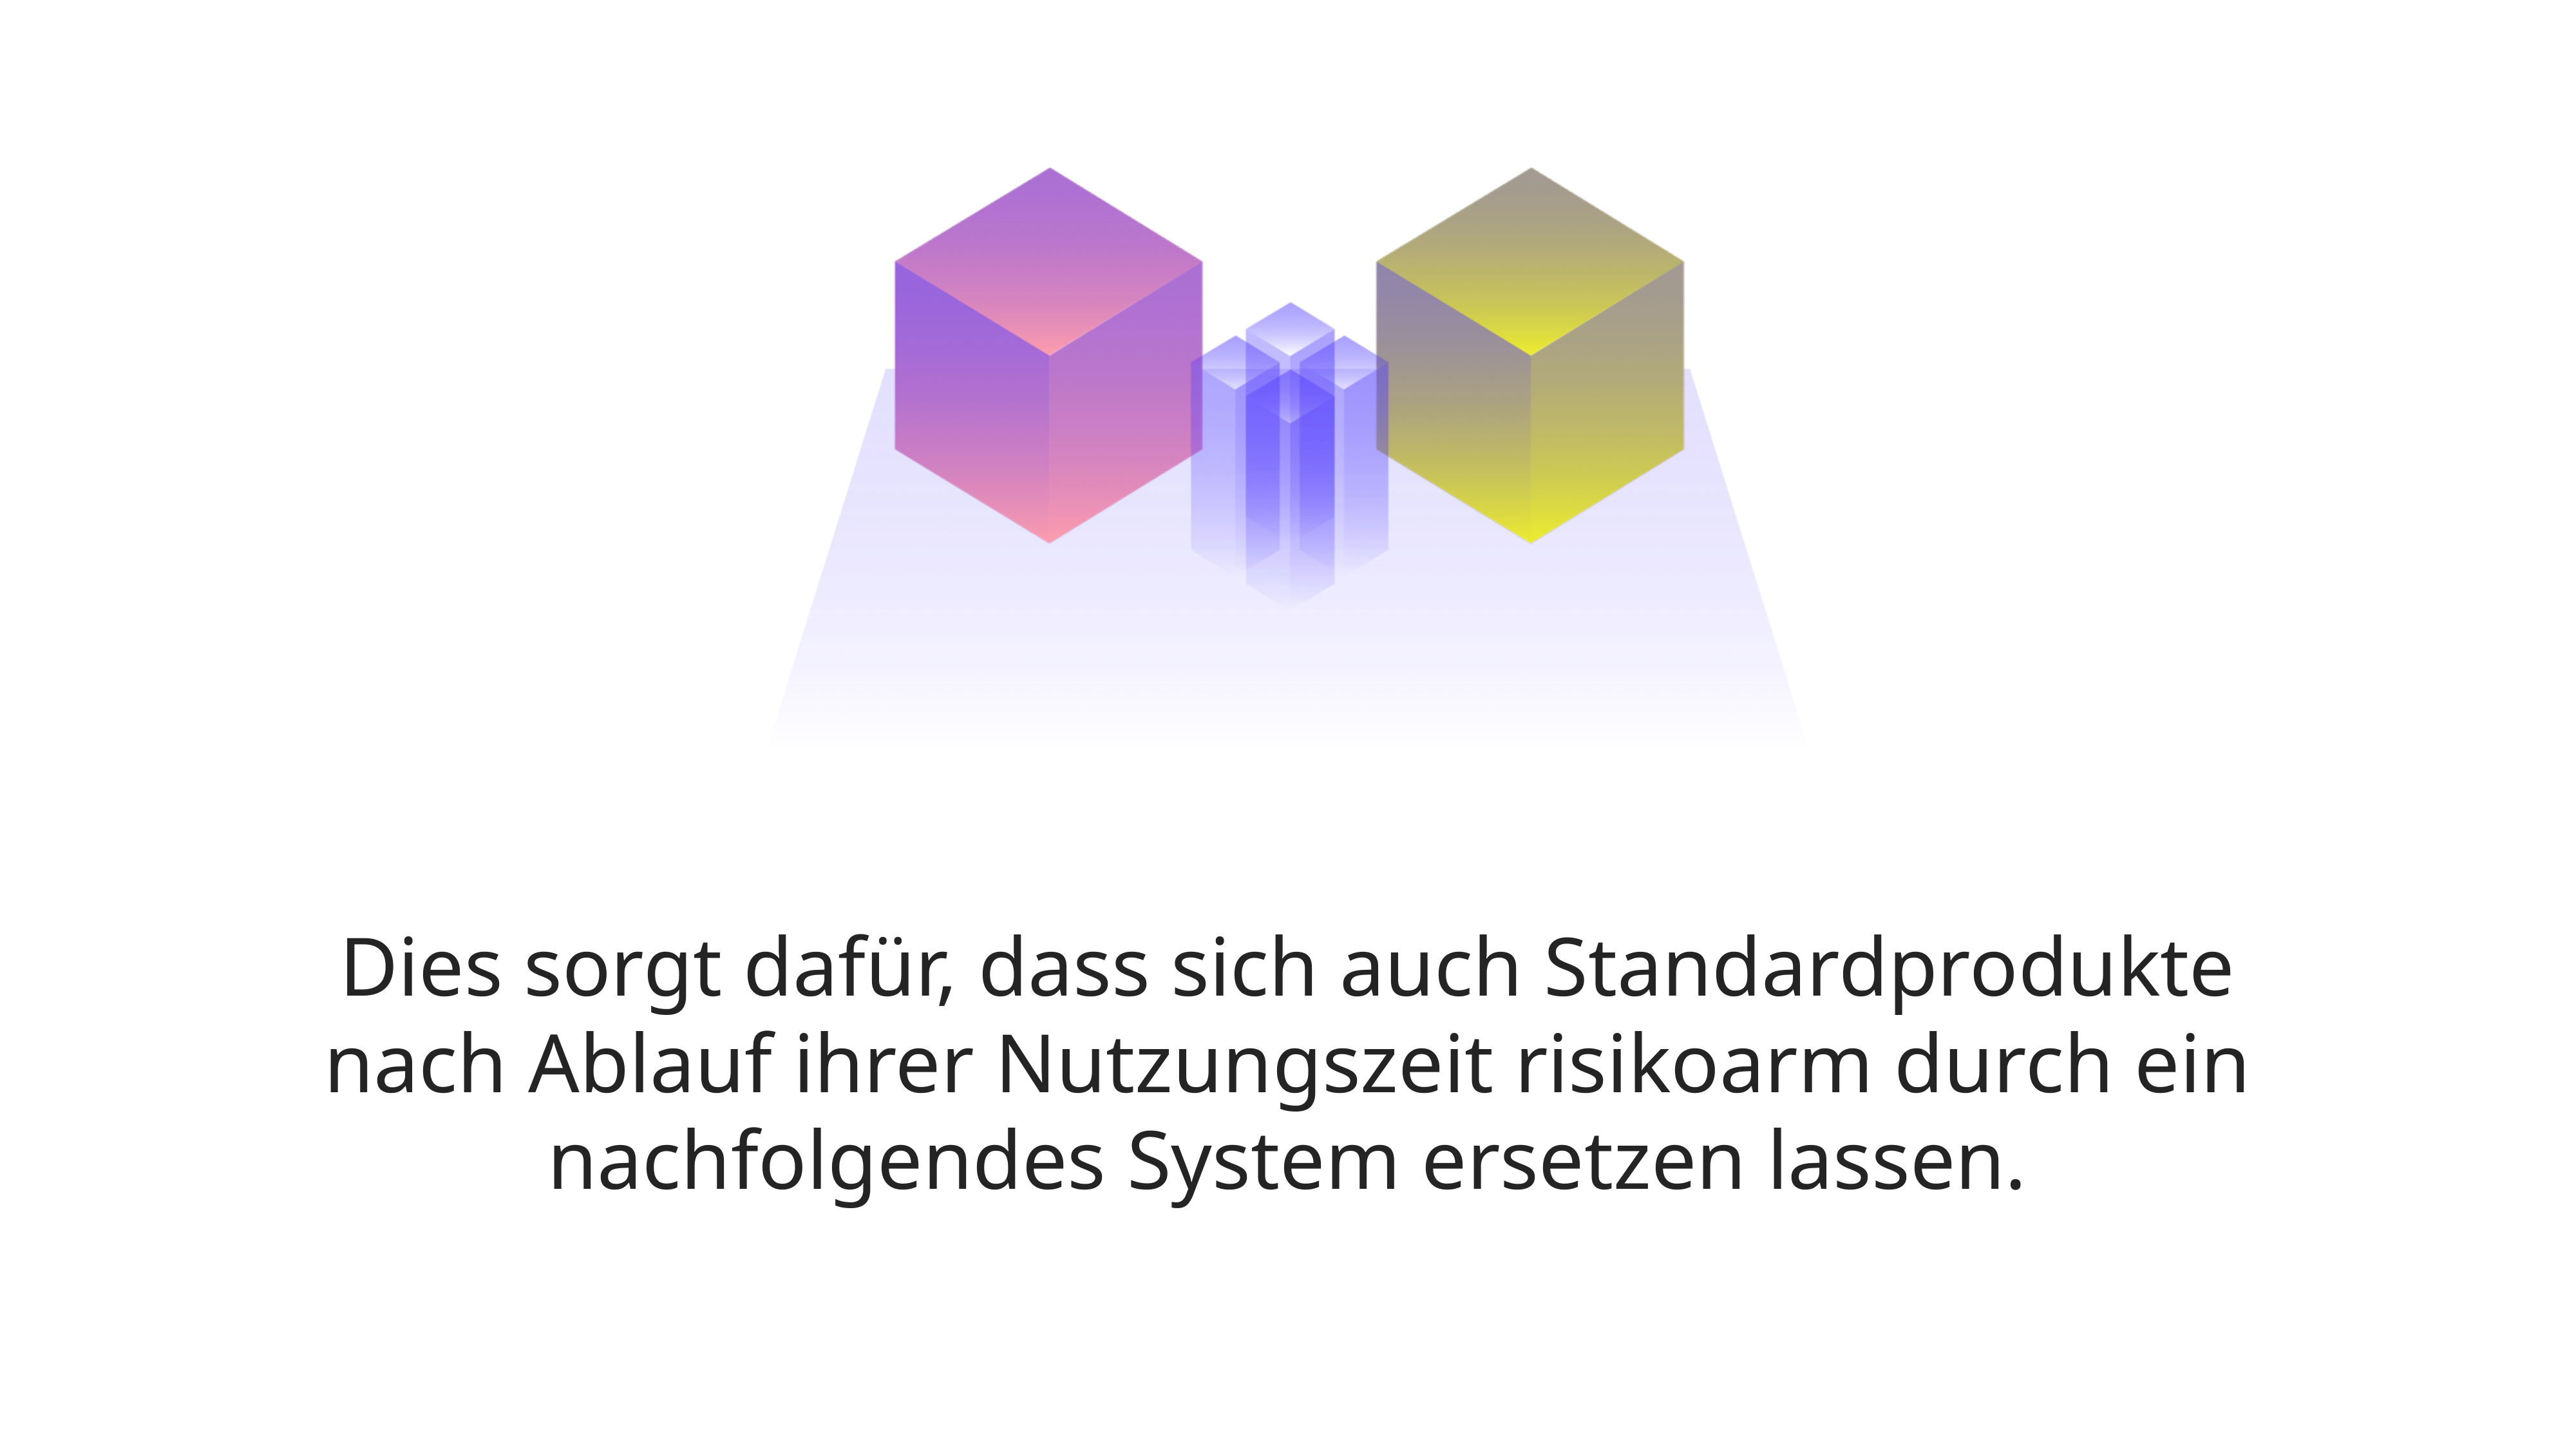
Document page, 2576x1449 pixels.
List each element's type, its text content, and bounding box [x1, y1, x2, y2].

list Dies sorgt dafür, dass sich auch Standardprodukte nach Ablauf ihrer Nutzungszeit risikoarm durch ein nachfolgendes System ersetzen lassen. [301, 775, 2275, 1345]
picture [766, 167, 1810, 752]
